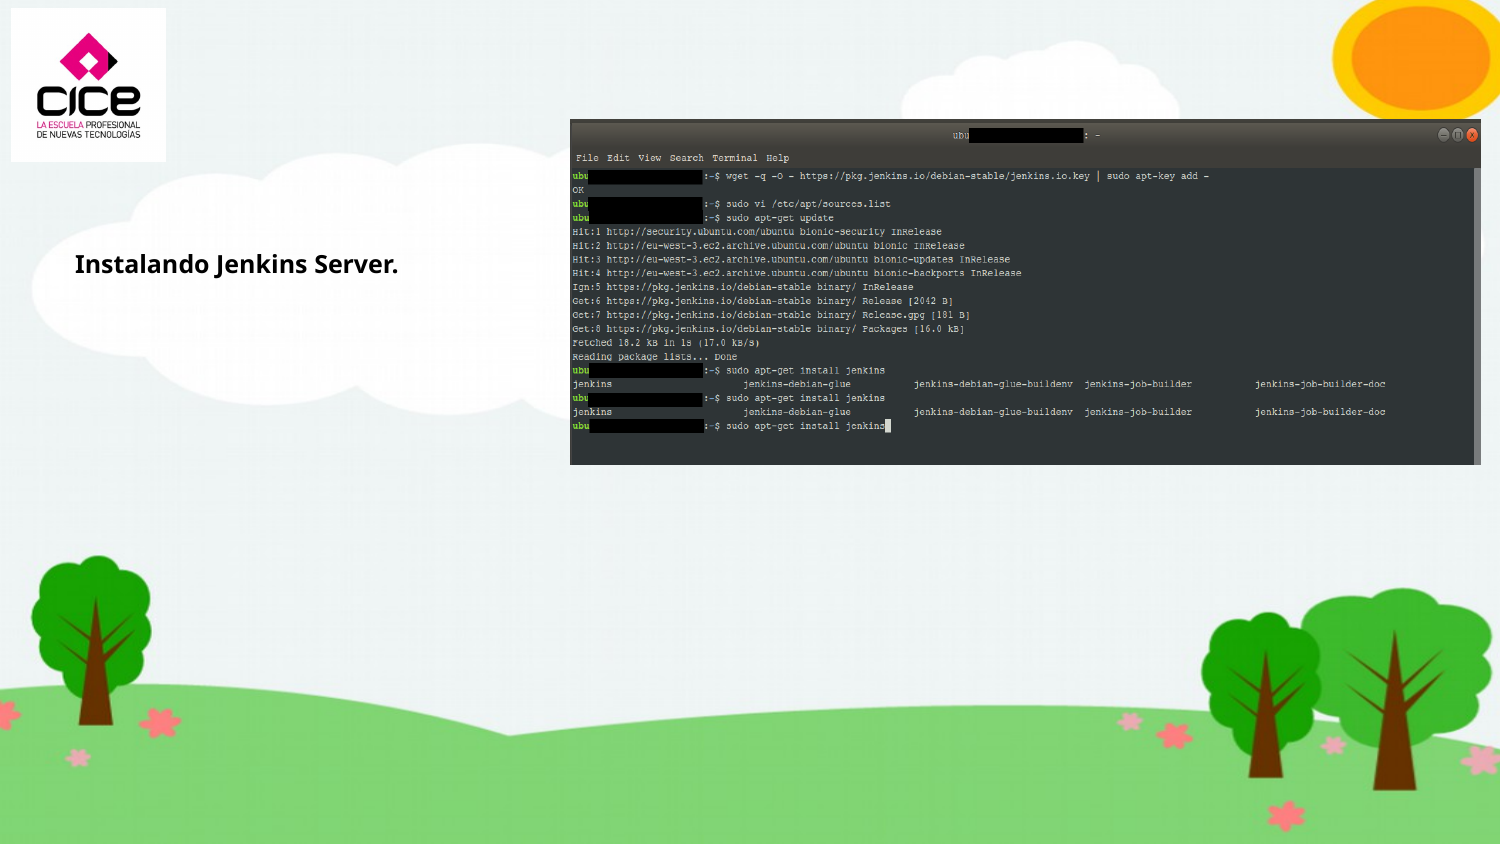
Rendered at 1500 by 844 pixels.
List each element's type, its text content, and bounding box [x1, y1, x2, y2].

picture [0, 0, 1500, 844]
title Instalando Jenkins Server. [75, 240, 513, 288]
